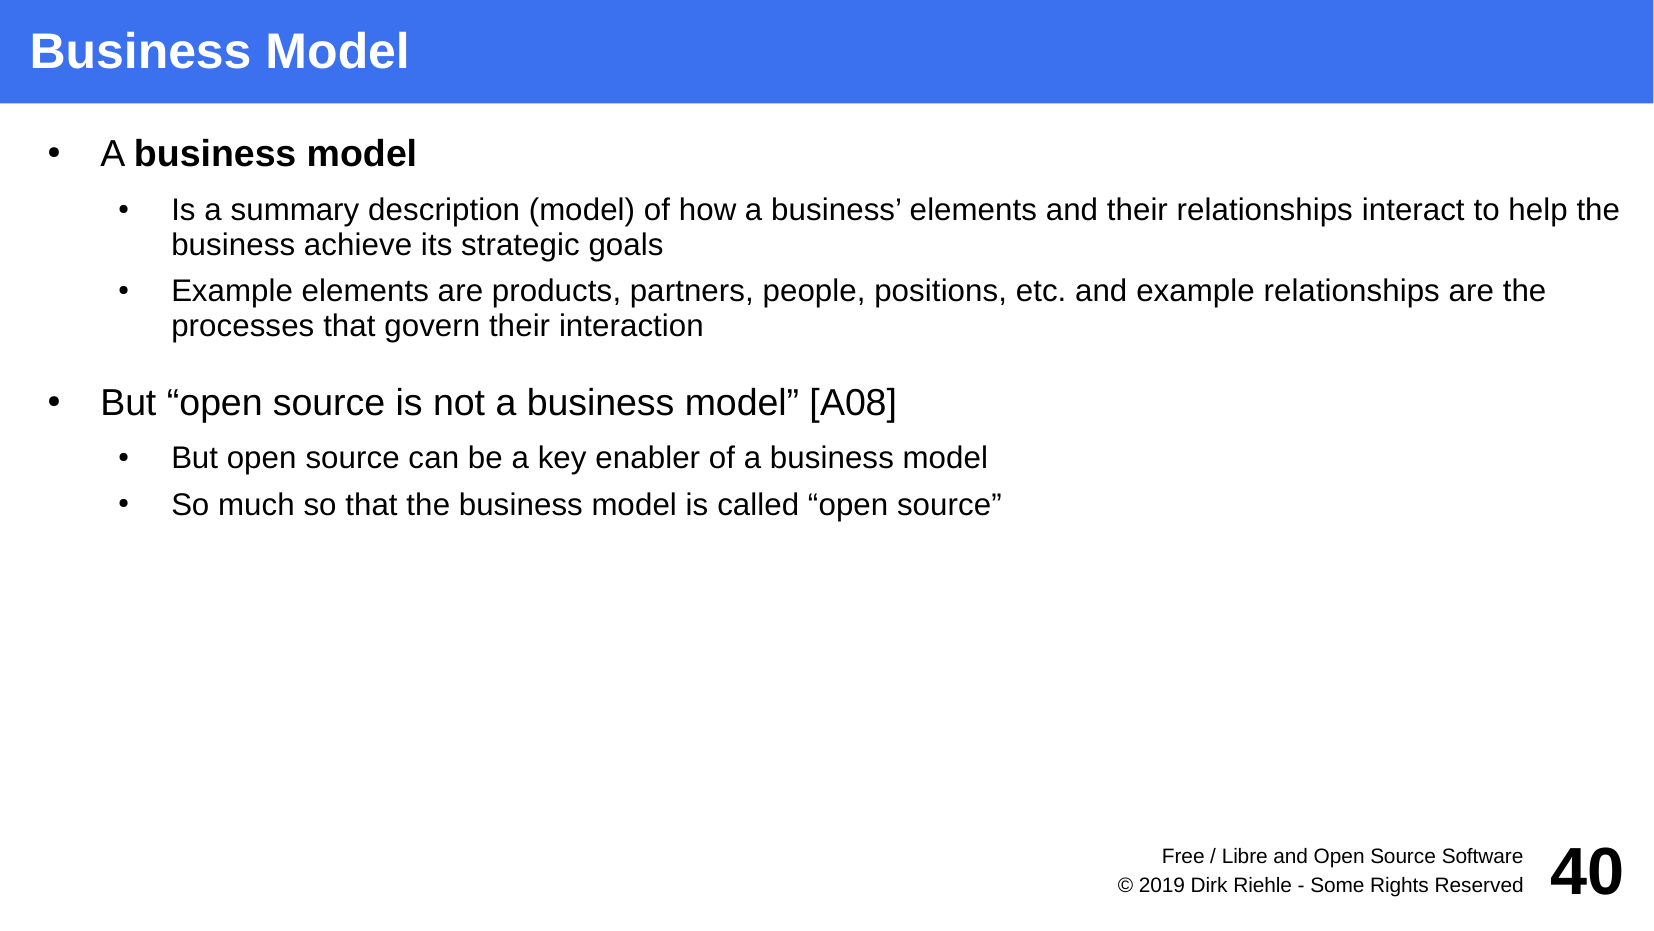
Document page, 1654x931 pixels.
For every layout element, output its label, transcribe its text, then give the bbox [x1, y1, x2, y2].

title Business Model [0, 0, 1654, 104]
list A business model Is a summary description (model) of how a business’ elements and their relationships interact to help the business achieve its strategic goals Example elements are products, partners, people, positions, etc. and example relationships are the processes that govern their interaction But “open source is not a business model” [A08] But open source can be a key enabler of a business model So much so that the business model is called “open source” [29, 132, 1625, 813]
